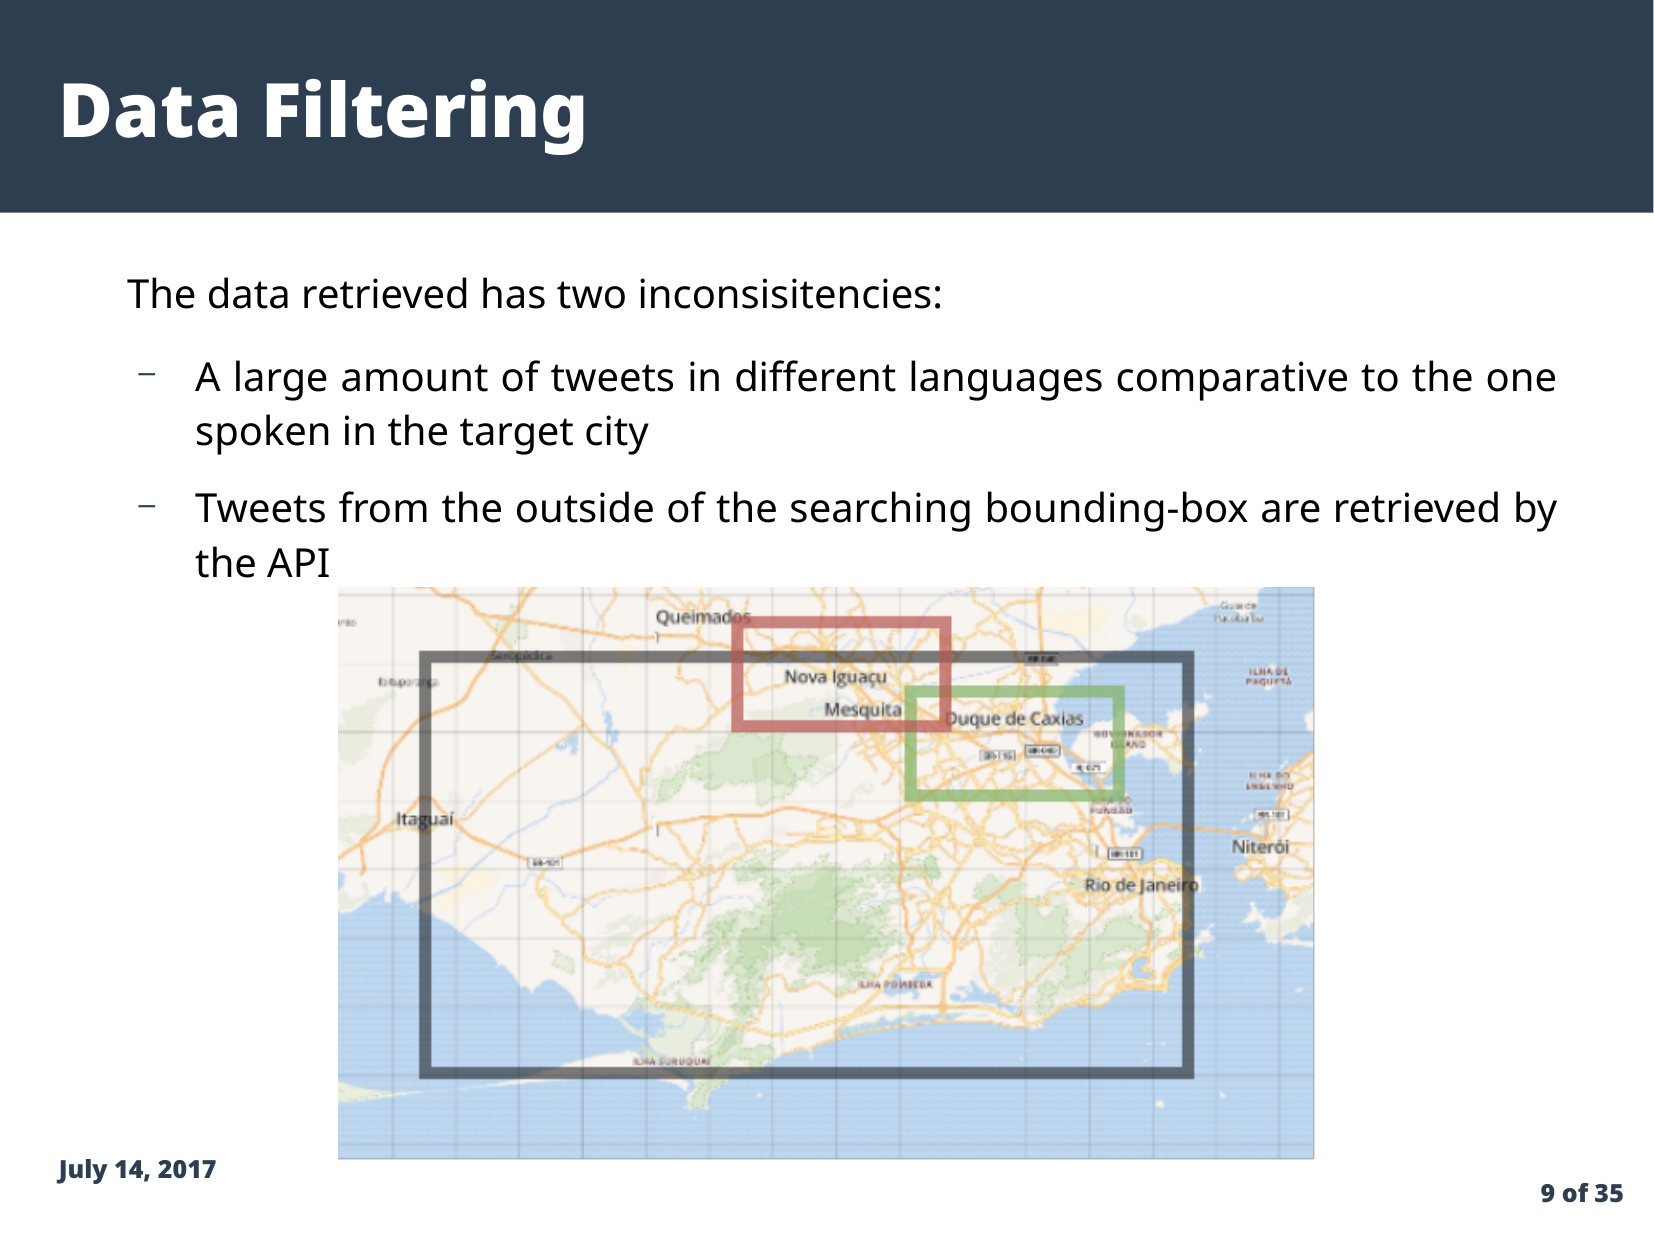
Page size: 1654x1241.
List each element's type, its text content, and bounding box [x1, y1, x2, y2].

title Data Filtering [59, 29, 1595, 187]
list The data retrieved has two inconsisitencies: A large amount of tweets in different languages comparative to the one spoken in the target city Tweets from the outside of the searching bounding-box are retrieved by the API [59, 265, 1560, 591]
picture [338, 587, 1316, 1161]
